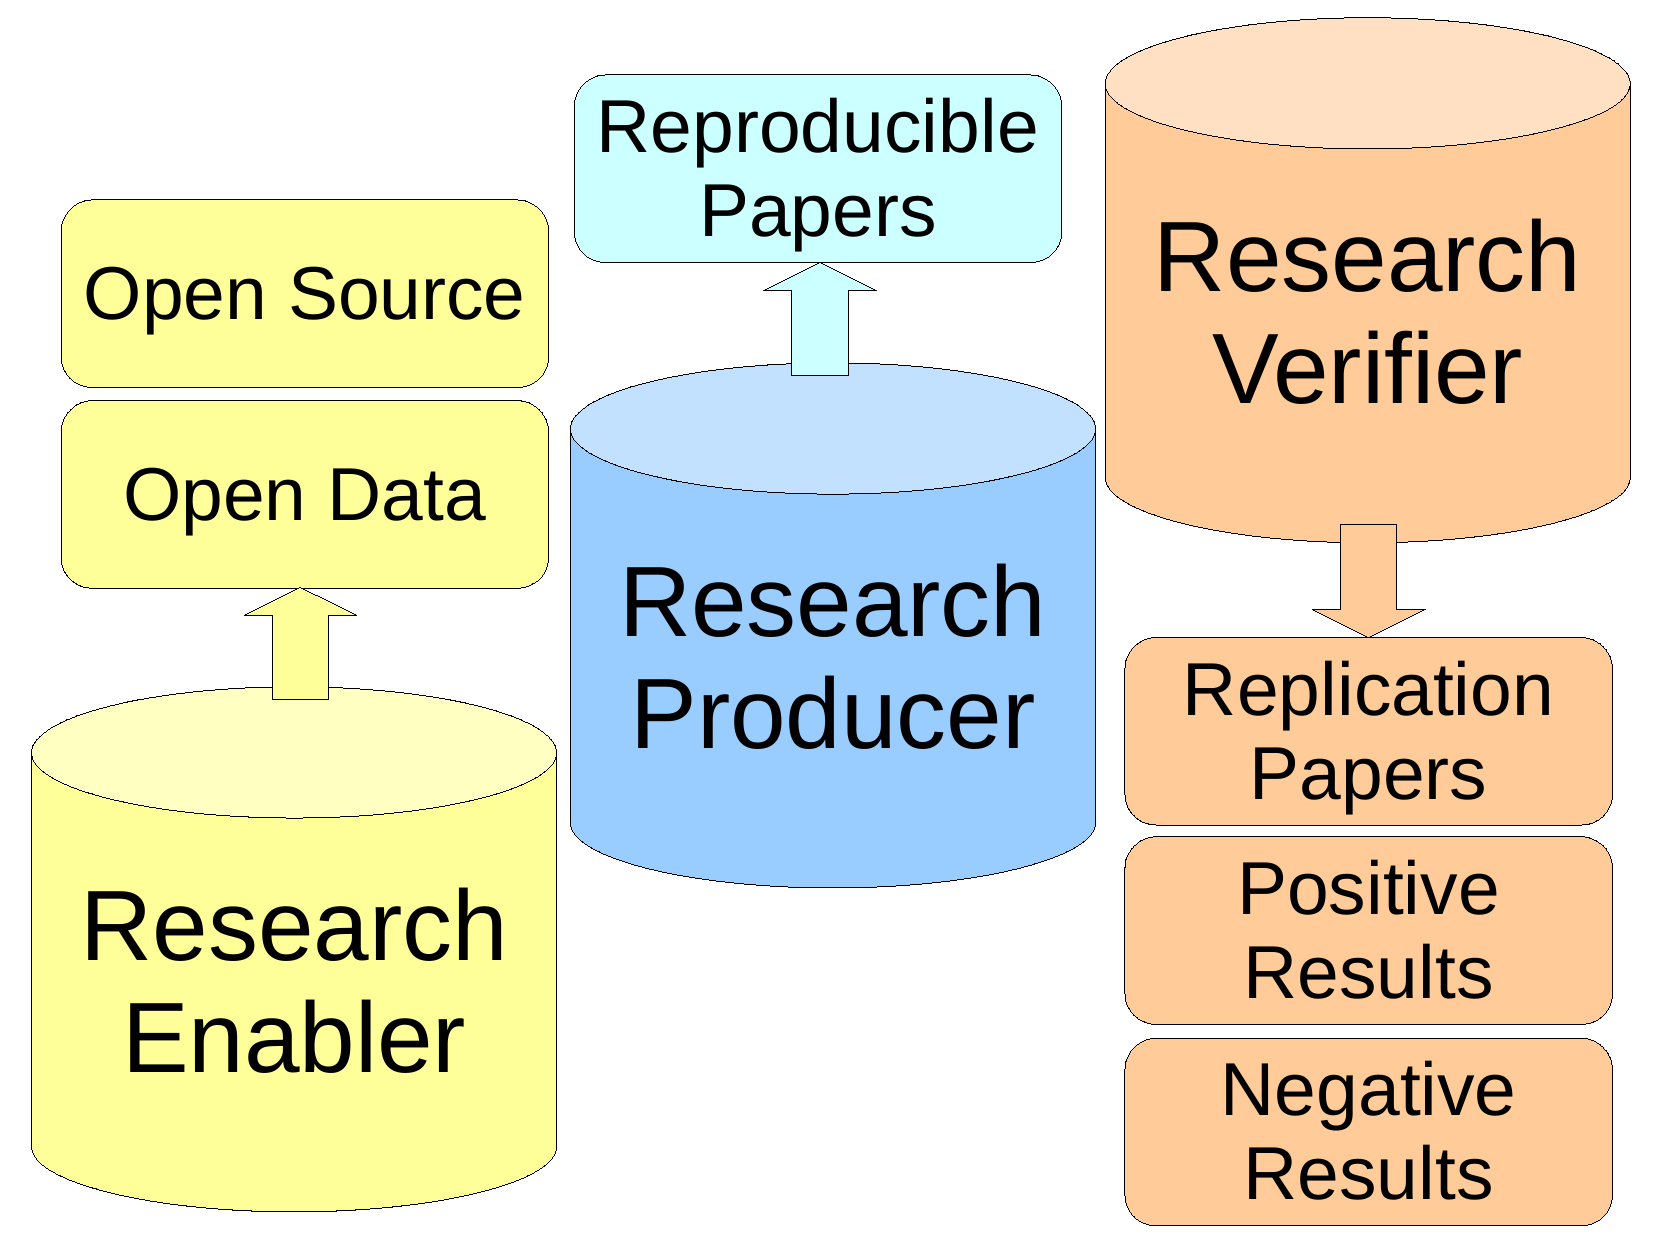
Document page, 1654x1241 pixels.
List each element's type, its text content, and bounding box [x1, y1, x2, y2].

text_box Replication Papers [1124, 637, 1613, 826]
text_box Positive Results [1124, 836, 1613, 1025]
text_box [1312, 524, 1426, 638]
text_box Open Data [61, 400, 549, 589]
text_box Research Verifier [1105, 86, 1631, 543]
text_box [763, 262, 877, 376]
text_box Research Producer [570, 433, 1096, 888]
text_box [244, 587, 357, 700]
text_box Reproducible Papers [574, 74, 1062, 263]
text_box Research Enabler [31, 756, 557, 1212]
text_box Open Source [61, 199, 549, 388]
text_box Negative Results [1124, 1038, 1613, 1226]
